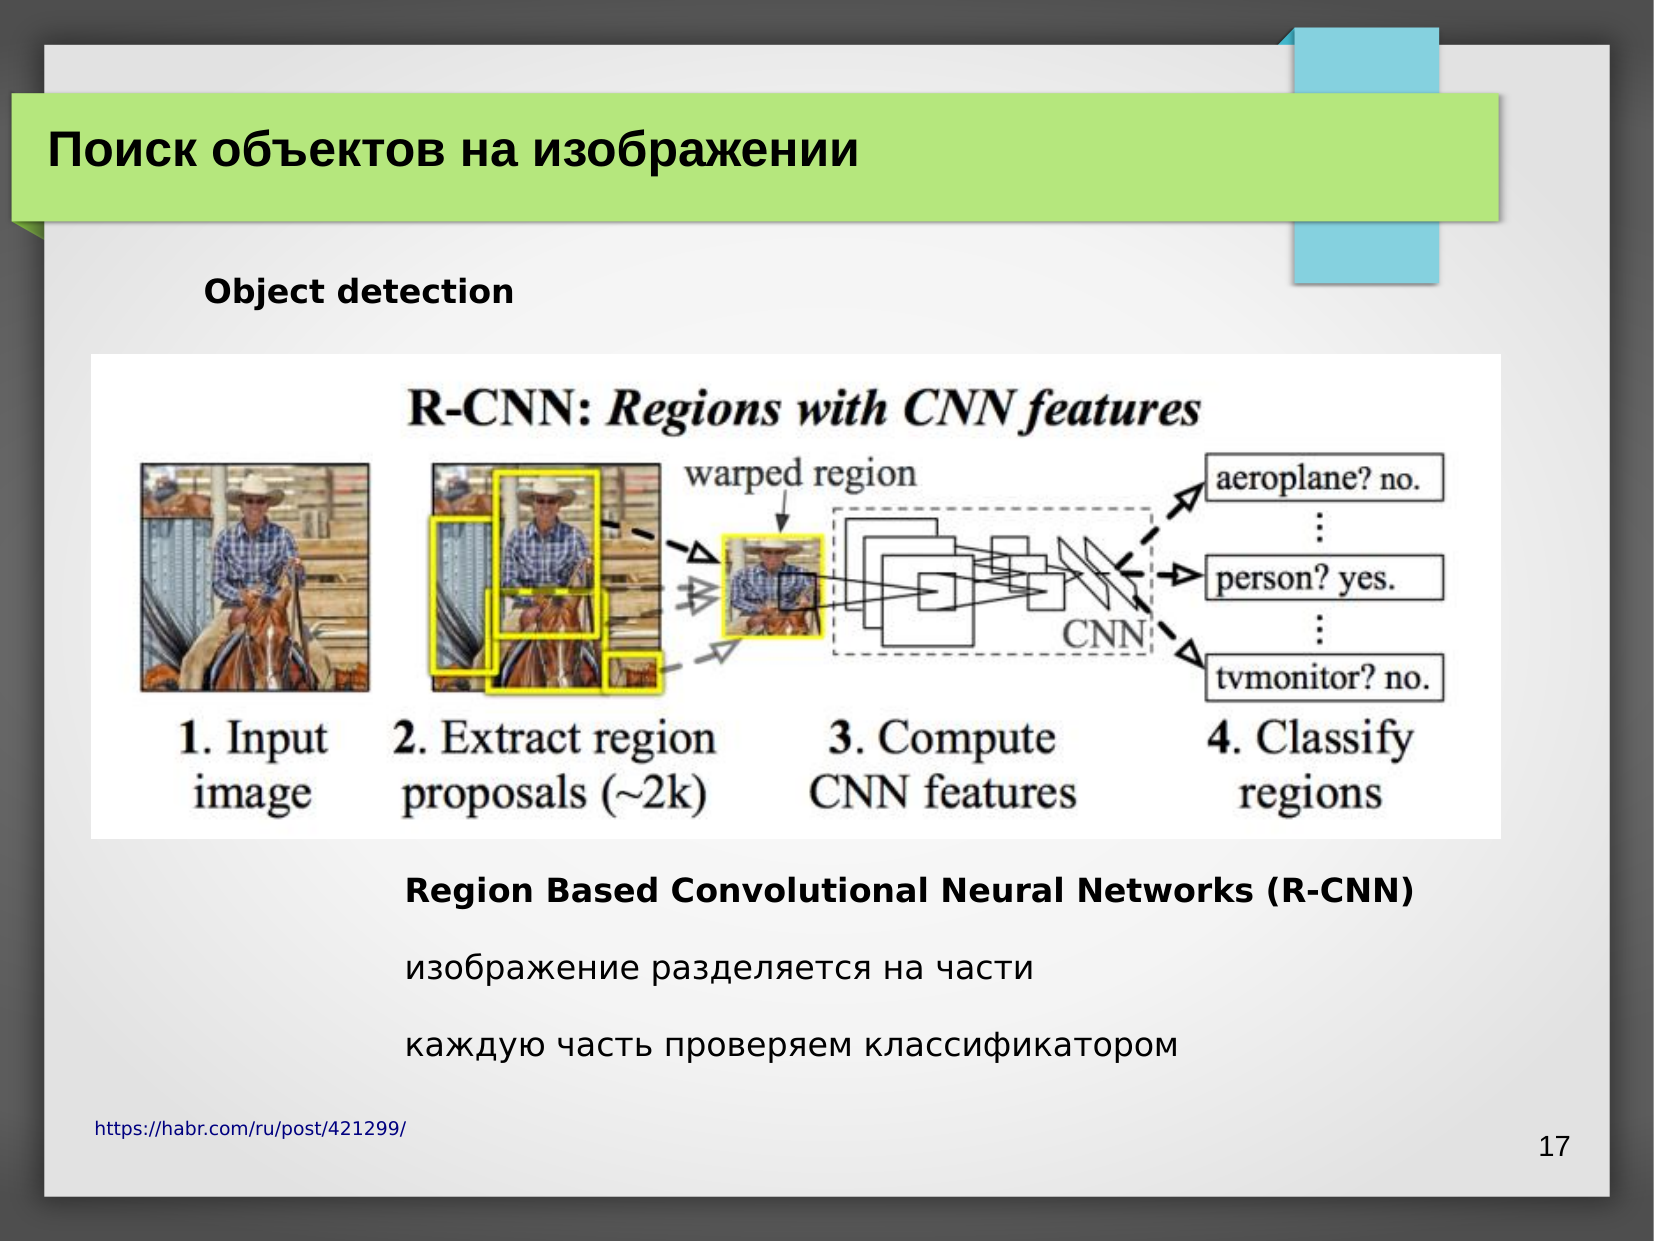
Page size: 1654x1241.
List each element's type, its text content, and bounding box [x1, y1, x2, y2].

picture [0, 0, 1654, 1241]
text_box Region Based Convolutional Neural Networks (R-CNN) изображение разделяется на части каждую часть проверяем классификатором [389, 864, 1595, 1111]
text_box https://habr.com/ru/post/421299/ [79, 1110, 733, 1170]
title Поиск объектов на изображении [47, 120, 1004, 177]
text_box Object detection [188, 265, 531, 319]
